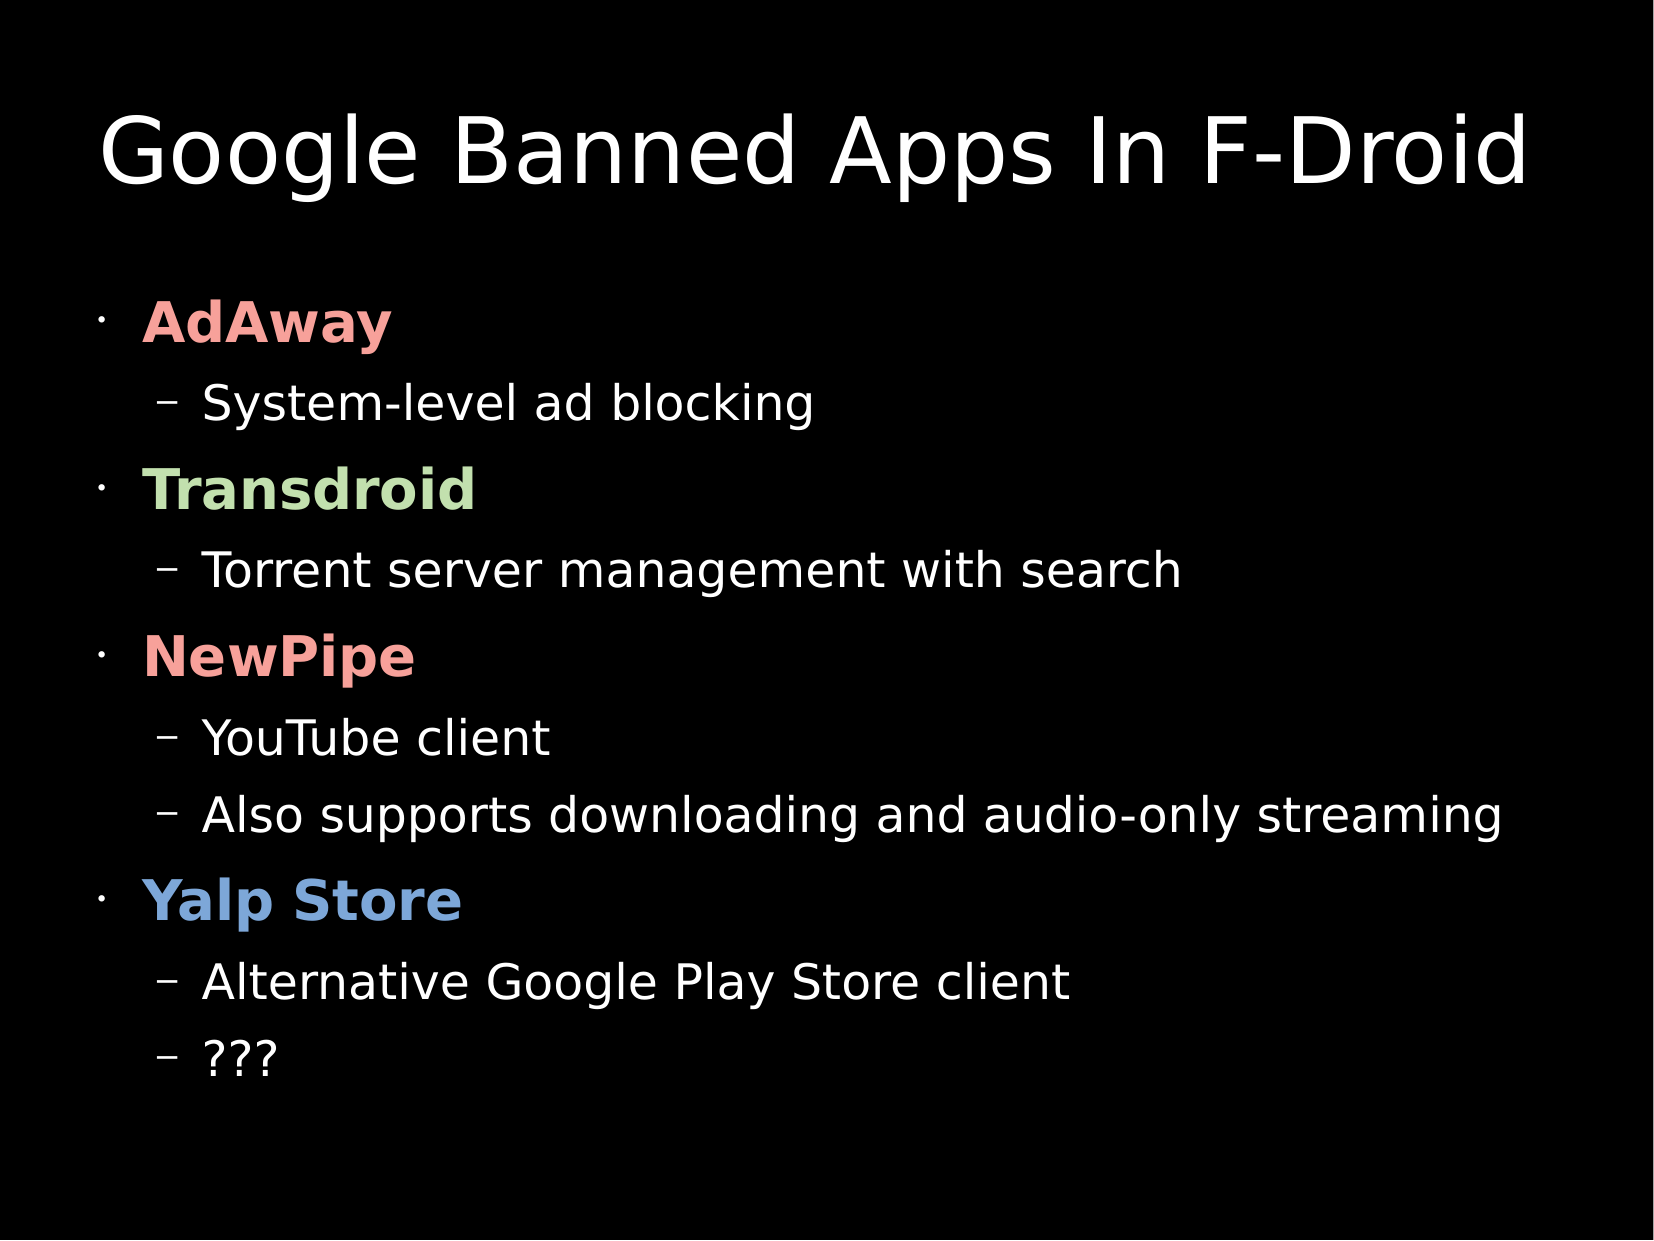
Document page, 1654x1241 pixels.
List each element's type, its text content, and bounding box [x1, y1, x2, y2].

title Google Banned Apps In F-Droid [71, 47, 1561, 256]
list AdAway System-level ad blocking Transdroid Torrent server management with search NewPipe YouTube client Also supports downloading and audio-only streaming Yalp Store Alternative Google Play Store client ??? [82, 290, 1591, 1096]
